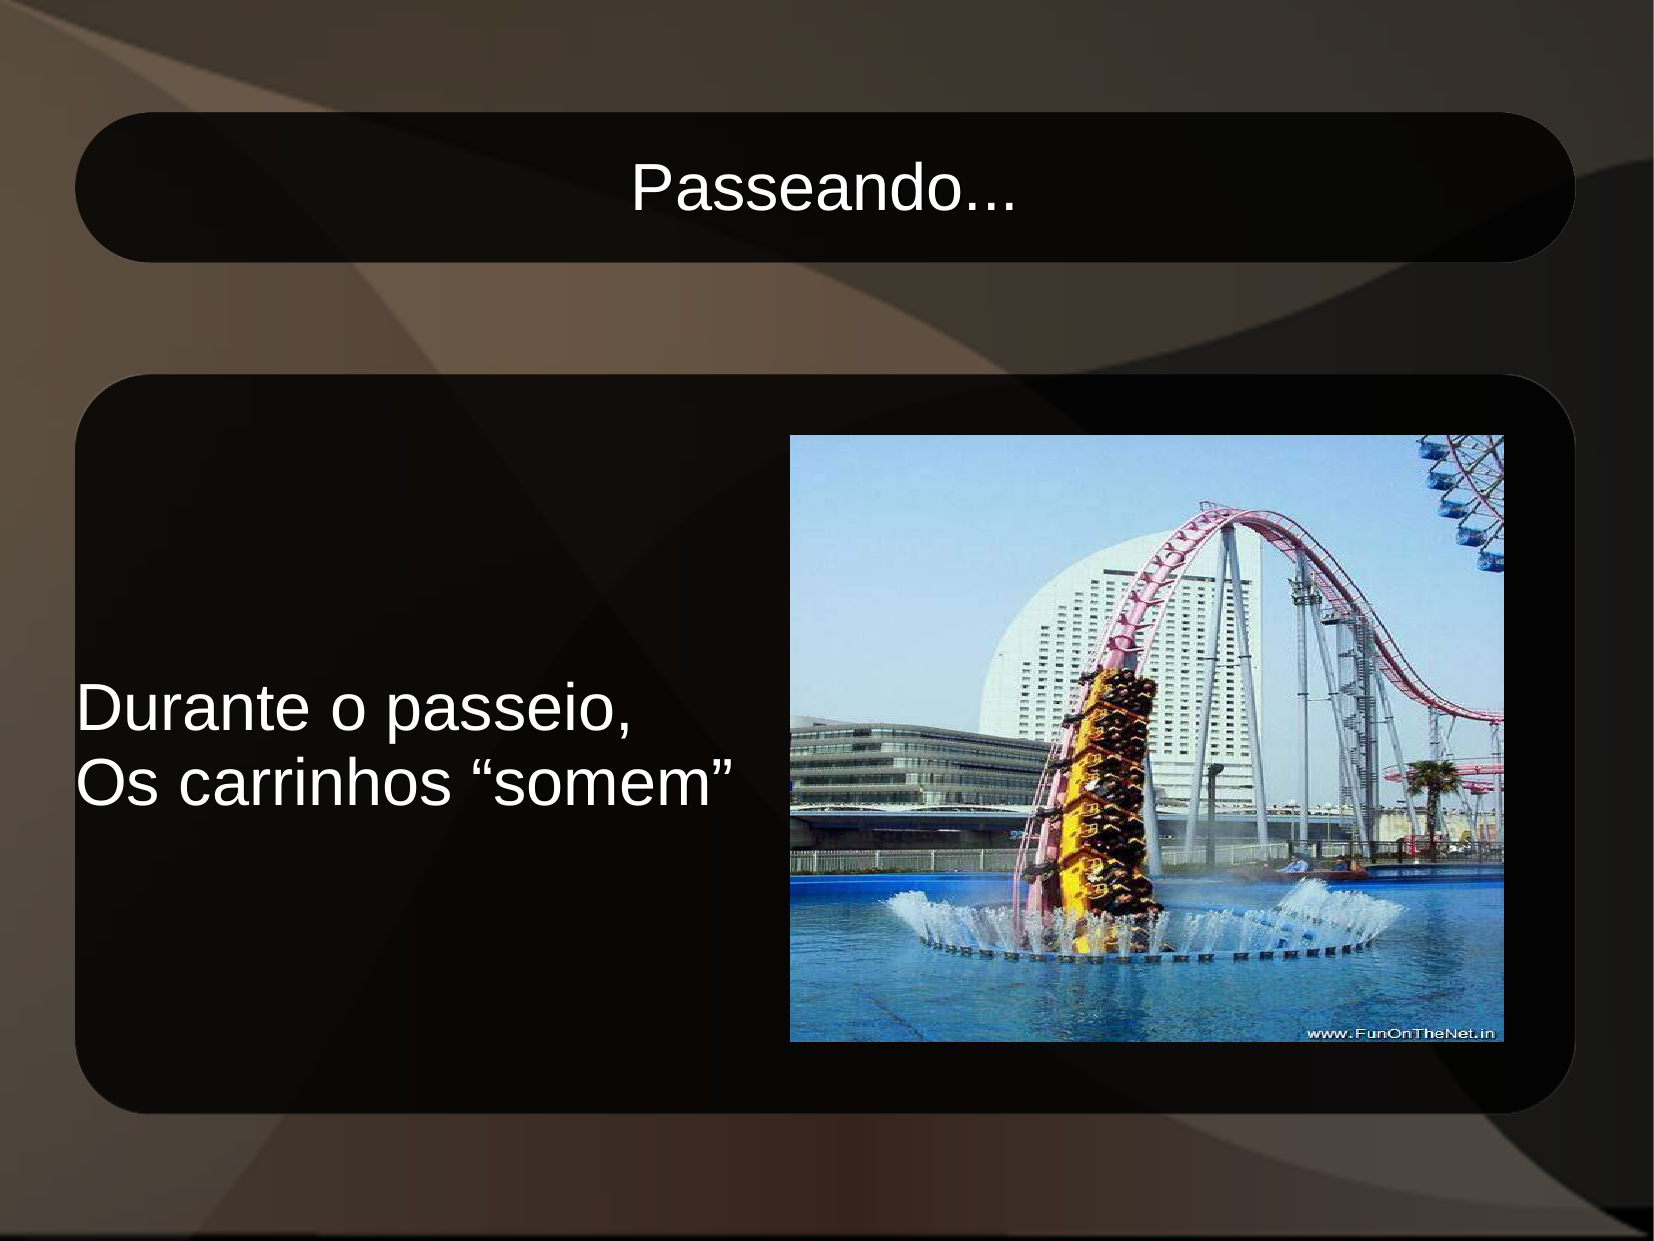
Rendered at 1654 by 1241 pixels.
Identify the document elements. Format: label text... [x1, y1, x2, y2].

text_box Passeando... [75, 112, 1576, 263]
text_box Durante o passeio, Os carrinhos “somem” [75, 375, 1576, 1115]
picture [0, 0, 1654, 1241]
